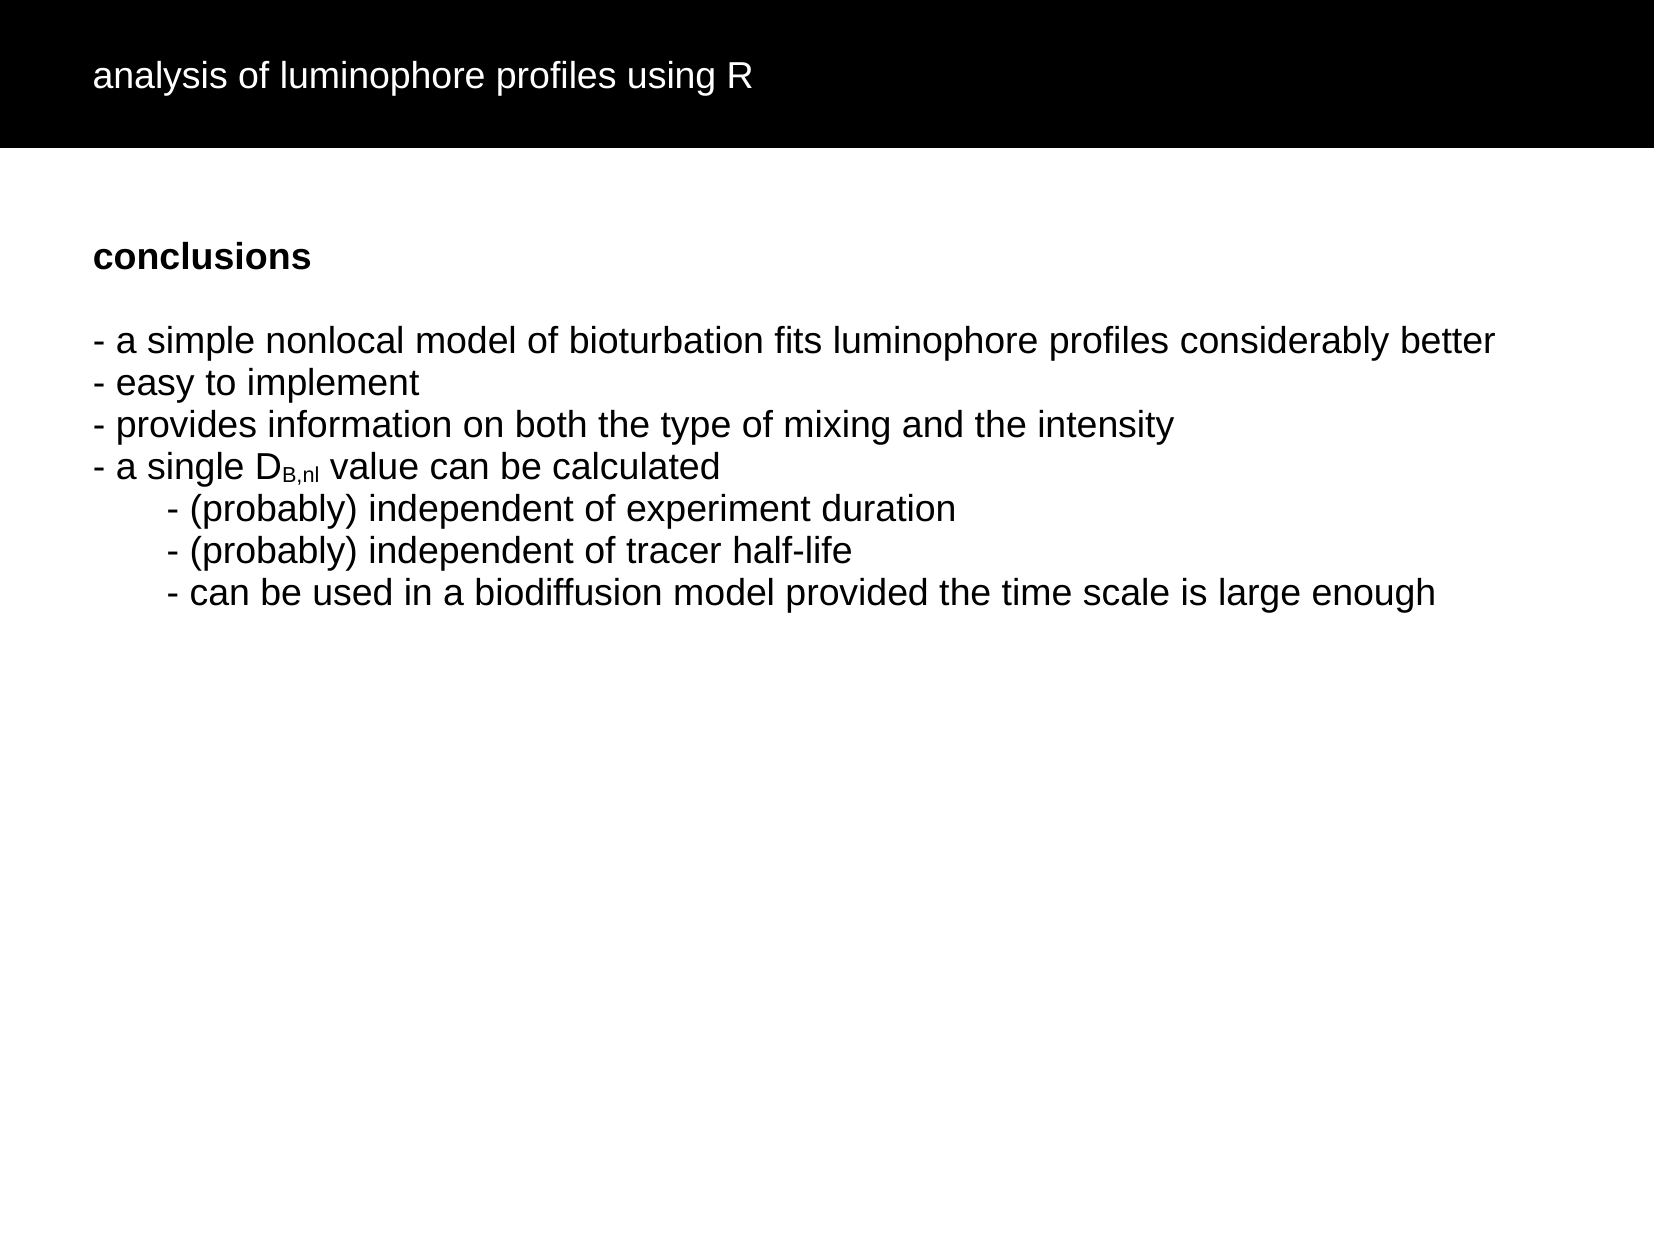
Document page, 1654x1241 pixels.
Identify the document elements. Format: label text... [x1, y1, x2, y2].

text_box analysis of luminophore profiles using R [77, 46, 769, 104]
text_box conclusions - a simple nonlocal model of bioturbation fits luminophore profiles considerably better - easy to implement - provides information on both the type of mixing and the intensity - a single DB,nl value can be calculated - (probably) independent of experiment duration - (probably) independent of tracer half-life - can be used in a biodiffusion model provided the time scale is large enough [78, 228, 1511, 636]
text_box [0, 0, 1654, 148]
